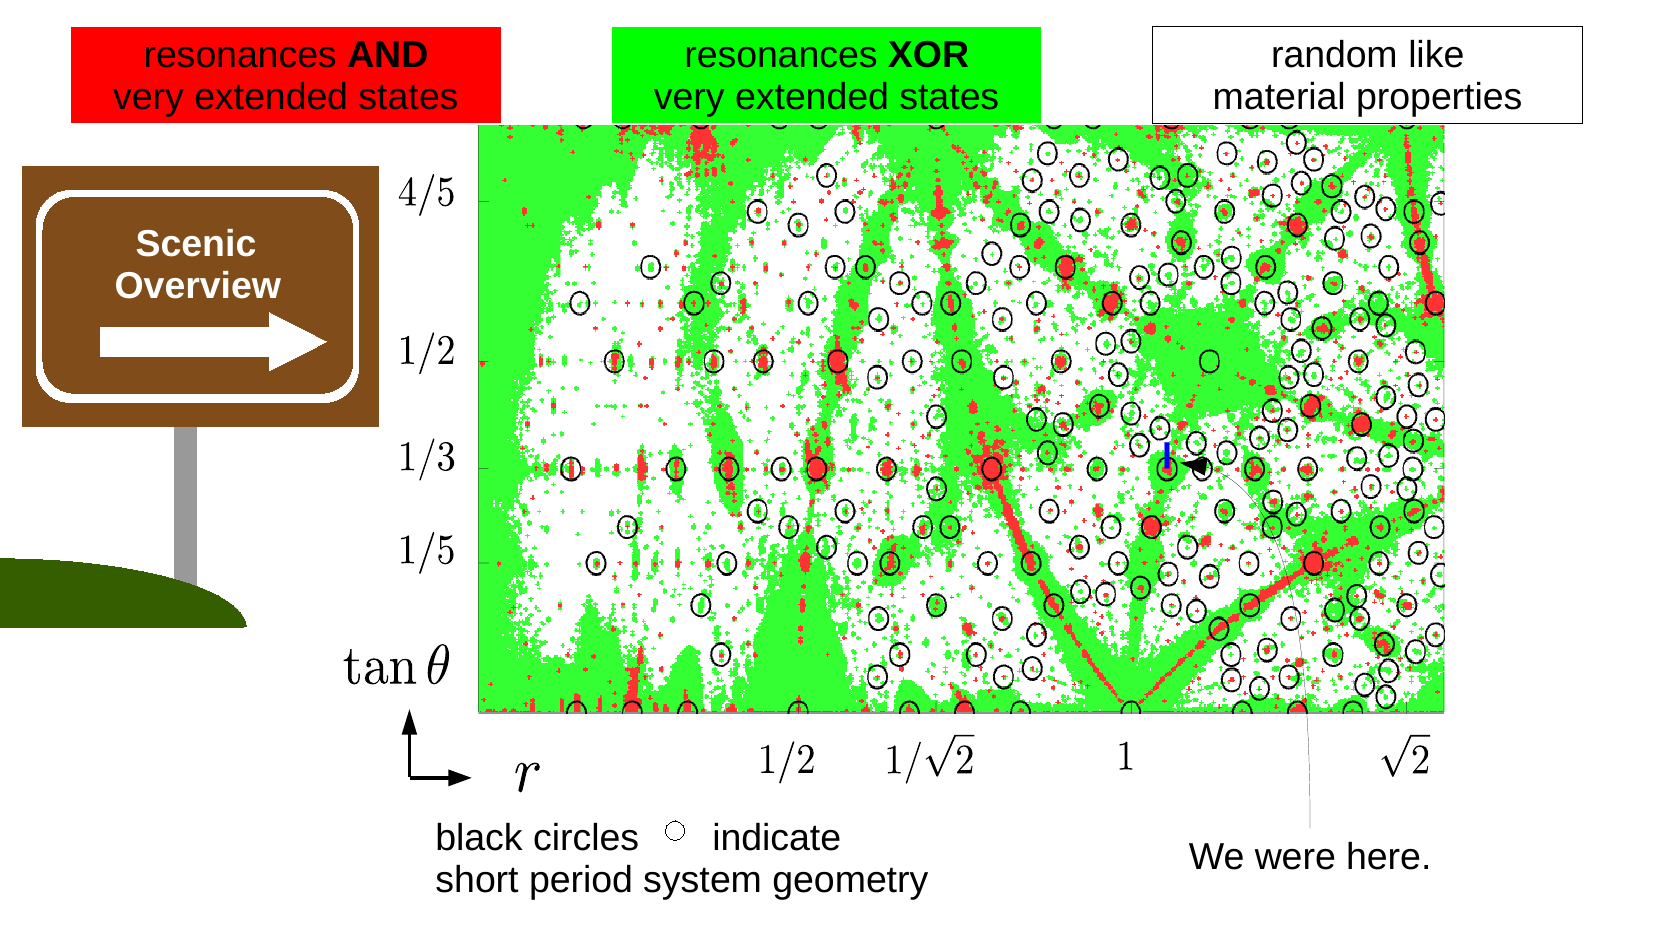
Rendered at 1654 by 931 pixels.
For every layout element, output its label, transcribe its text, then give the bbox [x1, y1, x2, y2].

picture [339, 125, 1472, 872]
text_box resonances AND very extended states [70, 26, 502, 124]
text_box Scenic Overview [99, 214, 296, 314]
text_box random like material properties [1152, 26, 1583, 124]
text_box resonances XOR very extended states [611, 26, 1042, 124]
text_box black circles indicate short period system geometry [420, 809, 944, 909]
text_box [0, 166, 379, 628]
text_box We were here. [1173, 828, 1447, 886]
